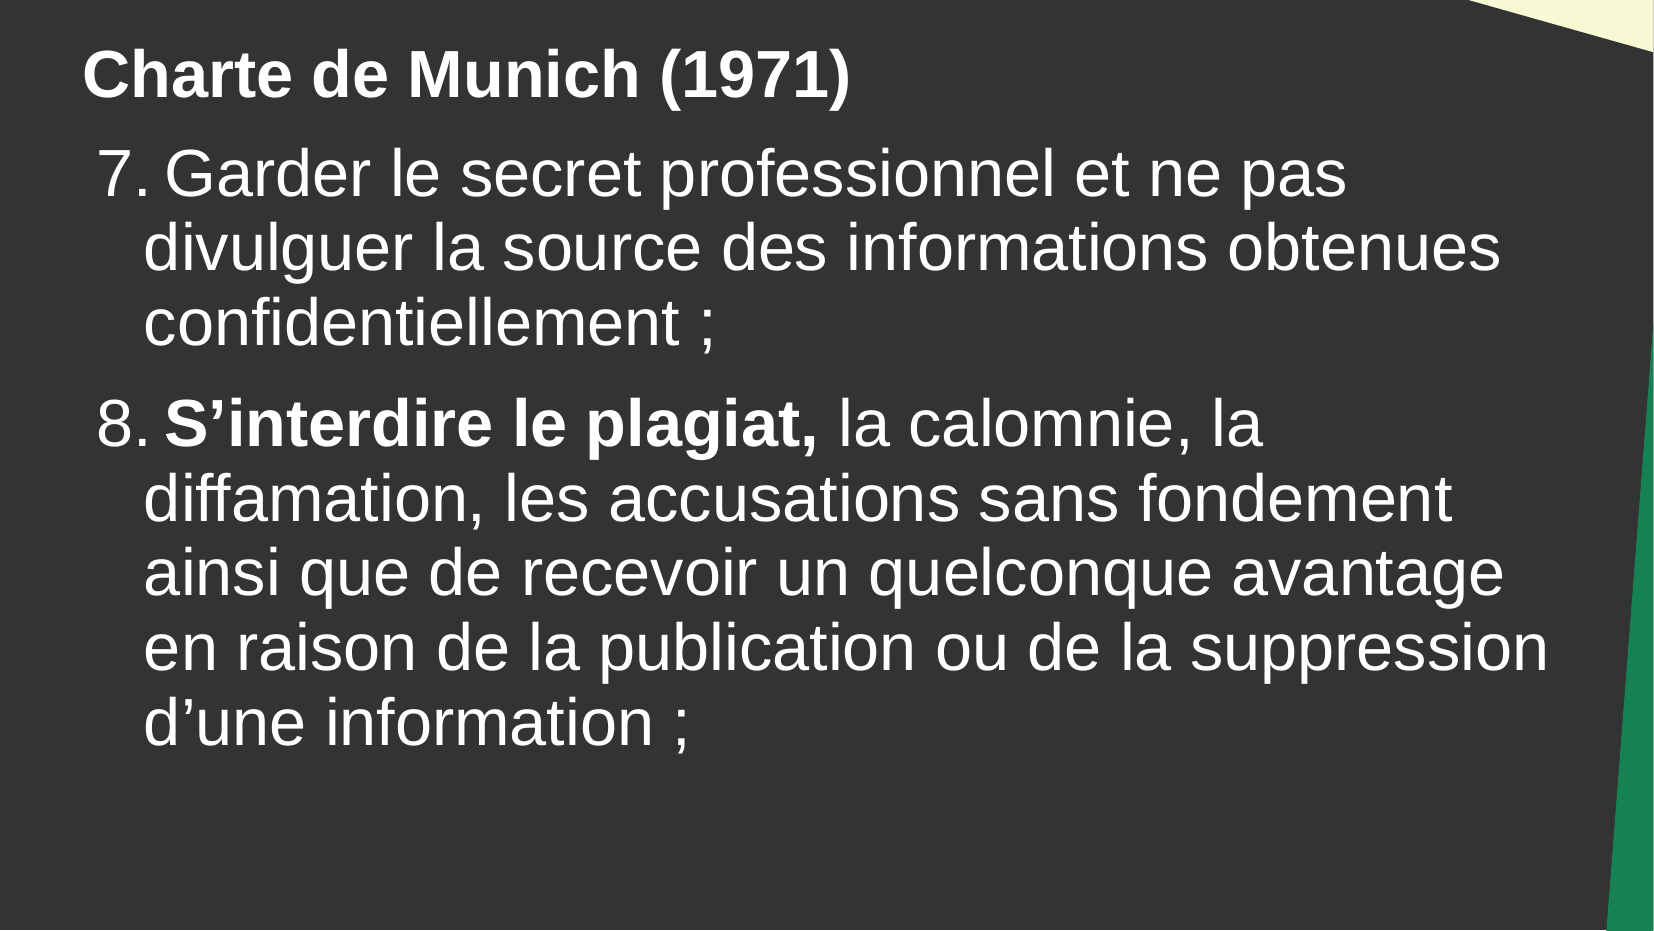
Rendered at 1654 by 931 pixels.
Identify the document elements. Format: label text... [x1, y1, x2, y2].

text_box [1606, 314, 1654, 931]
title Charte de Munich (1971) [82, 37, 1571, 122]
text_box [1468, 0, 1654, 53]
list Garder le secret professionnel et ne pas divulguer la source des informations obtenues confidentiellement ; S’interdire le plagiat, la calomnie, la diffamation, les accusations sans fondement ainsi que de recevoir un quelconque avantage en raison de la publication ou de la suppression d’une information ; [80, 135, 1560, 762]
